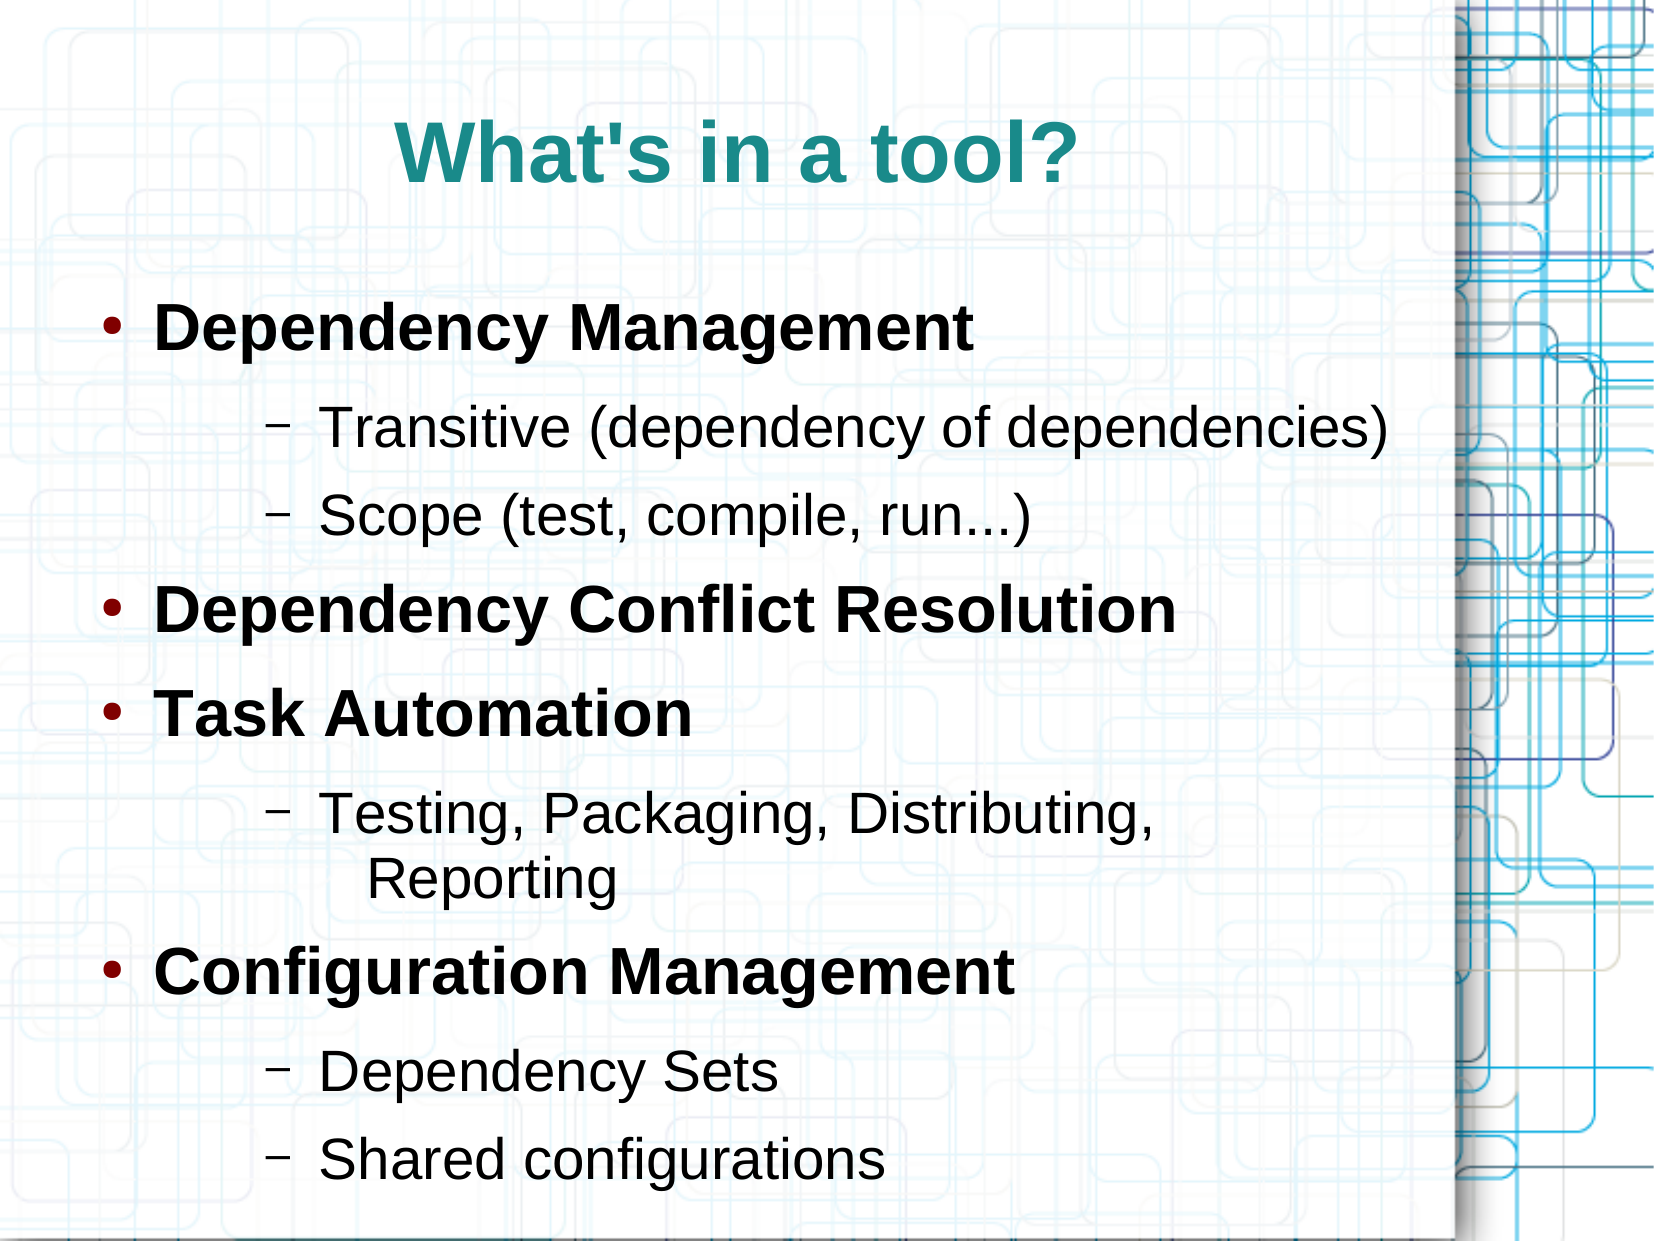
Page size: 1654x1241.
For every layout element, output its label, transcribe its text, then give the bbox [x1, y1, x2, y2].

list Dependency Management Transitive (dependency of dependencies) Scope (test, compile, run...) Dependency Conflict Resolution Task Automation Testing, Packaging, Distributing, Reporting Configuration Management Dependency Sets Shared configurations [82, 290, 1418, 1127]
picture [0, 0, 1654, 1241]
title What's in a tool? [59, 49, 1418, 257]
